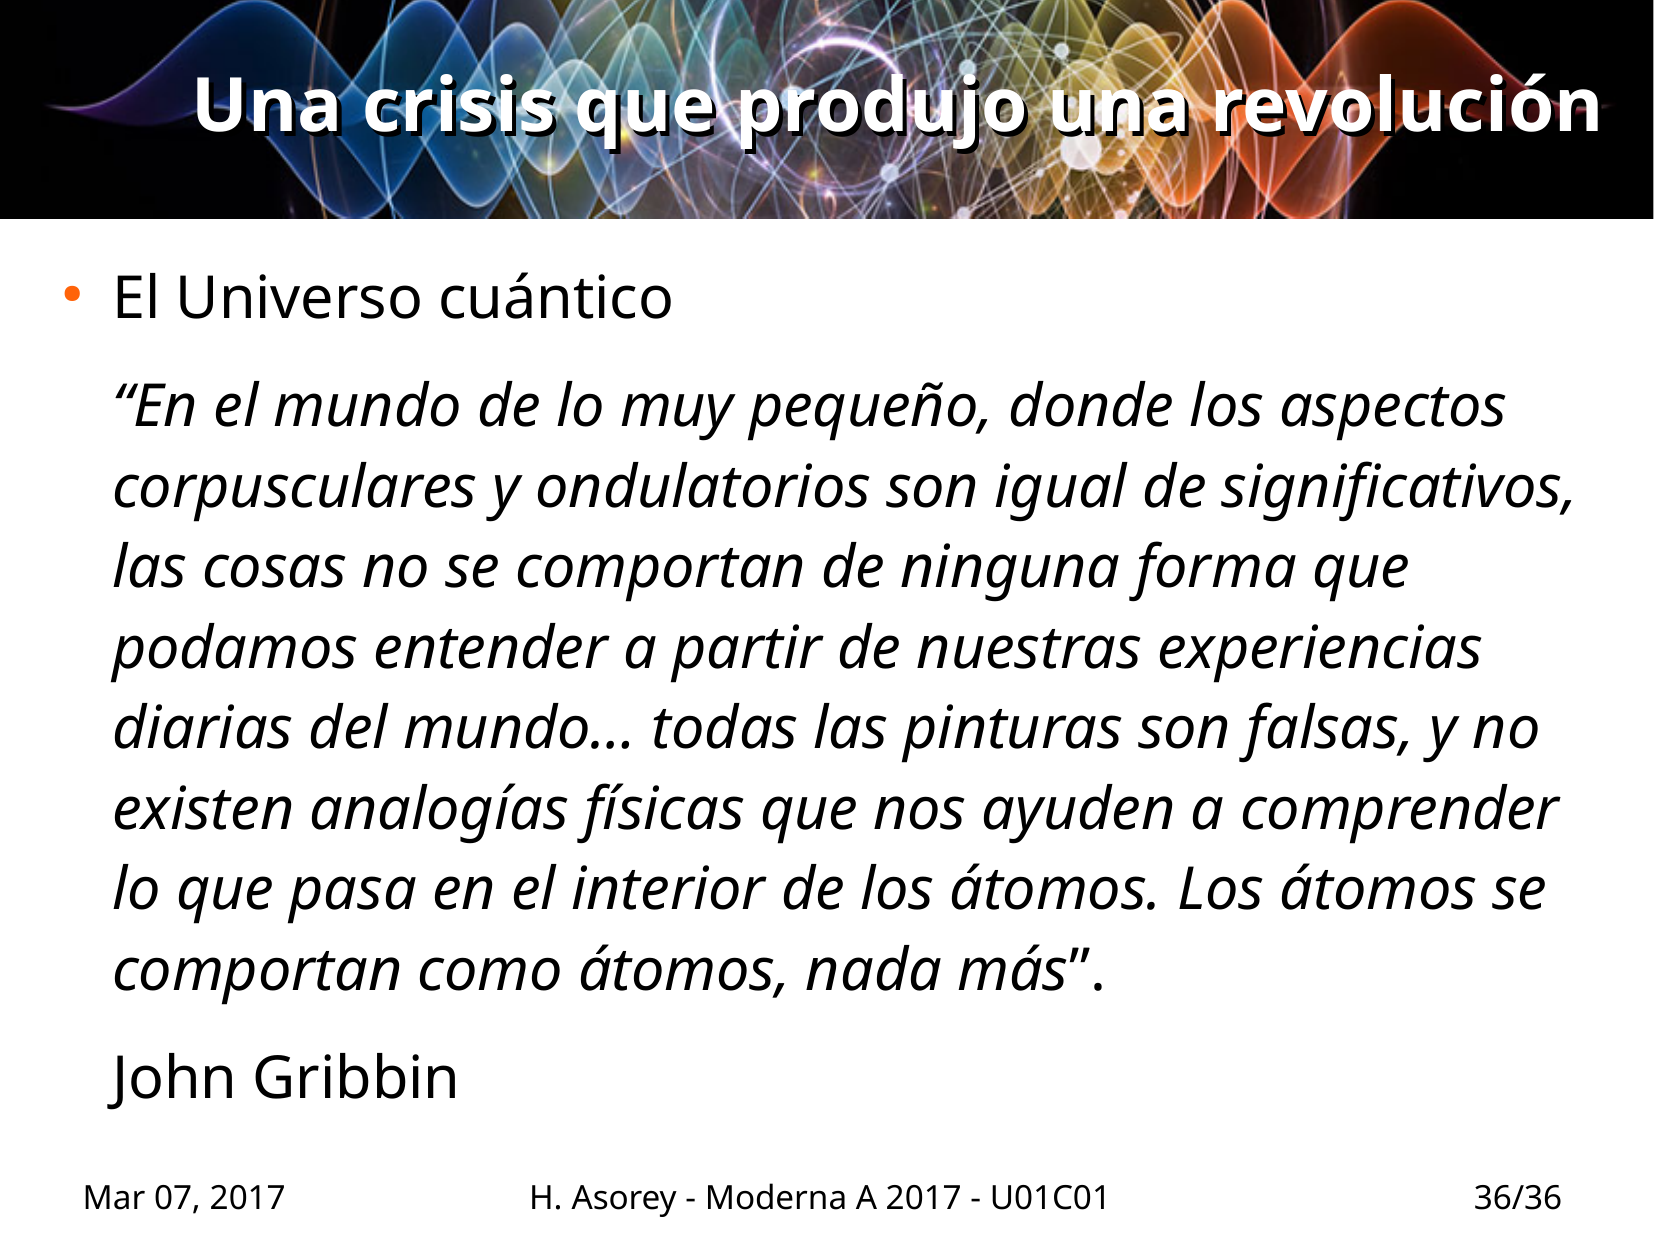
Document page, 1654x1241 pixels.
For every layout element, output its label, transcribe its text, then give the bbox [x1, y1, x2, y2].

list El Universo cuántico “En el mundo de lo muy pequeño, donde los aspectos corpusculares y ondulatorios son igual de significativos, las cosas no se comportan de ninguna forma que podamos entender a partir de nuestras experiencias diarias del mundo… todas las pinturas son falsas, y no existen analogías físicas que nos ayuden a comprender lo que pasa en el interior de los átomos. Los átomos se comportan como átomos, nada más”. John Gribbin [45, 255, 1606, 1156]
picture [0, 0, 1654, 219]
title Una crisis que produjo una revolución [45, 15, 1606, 191]
